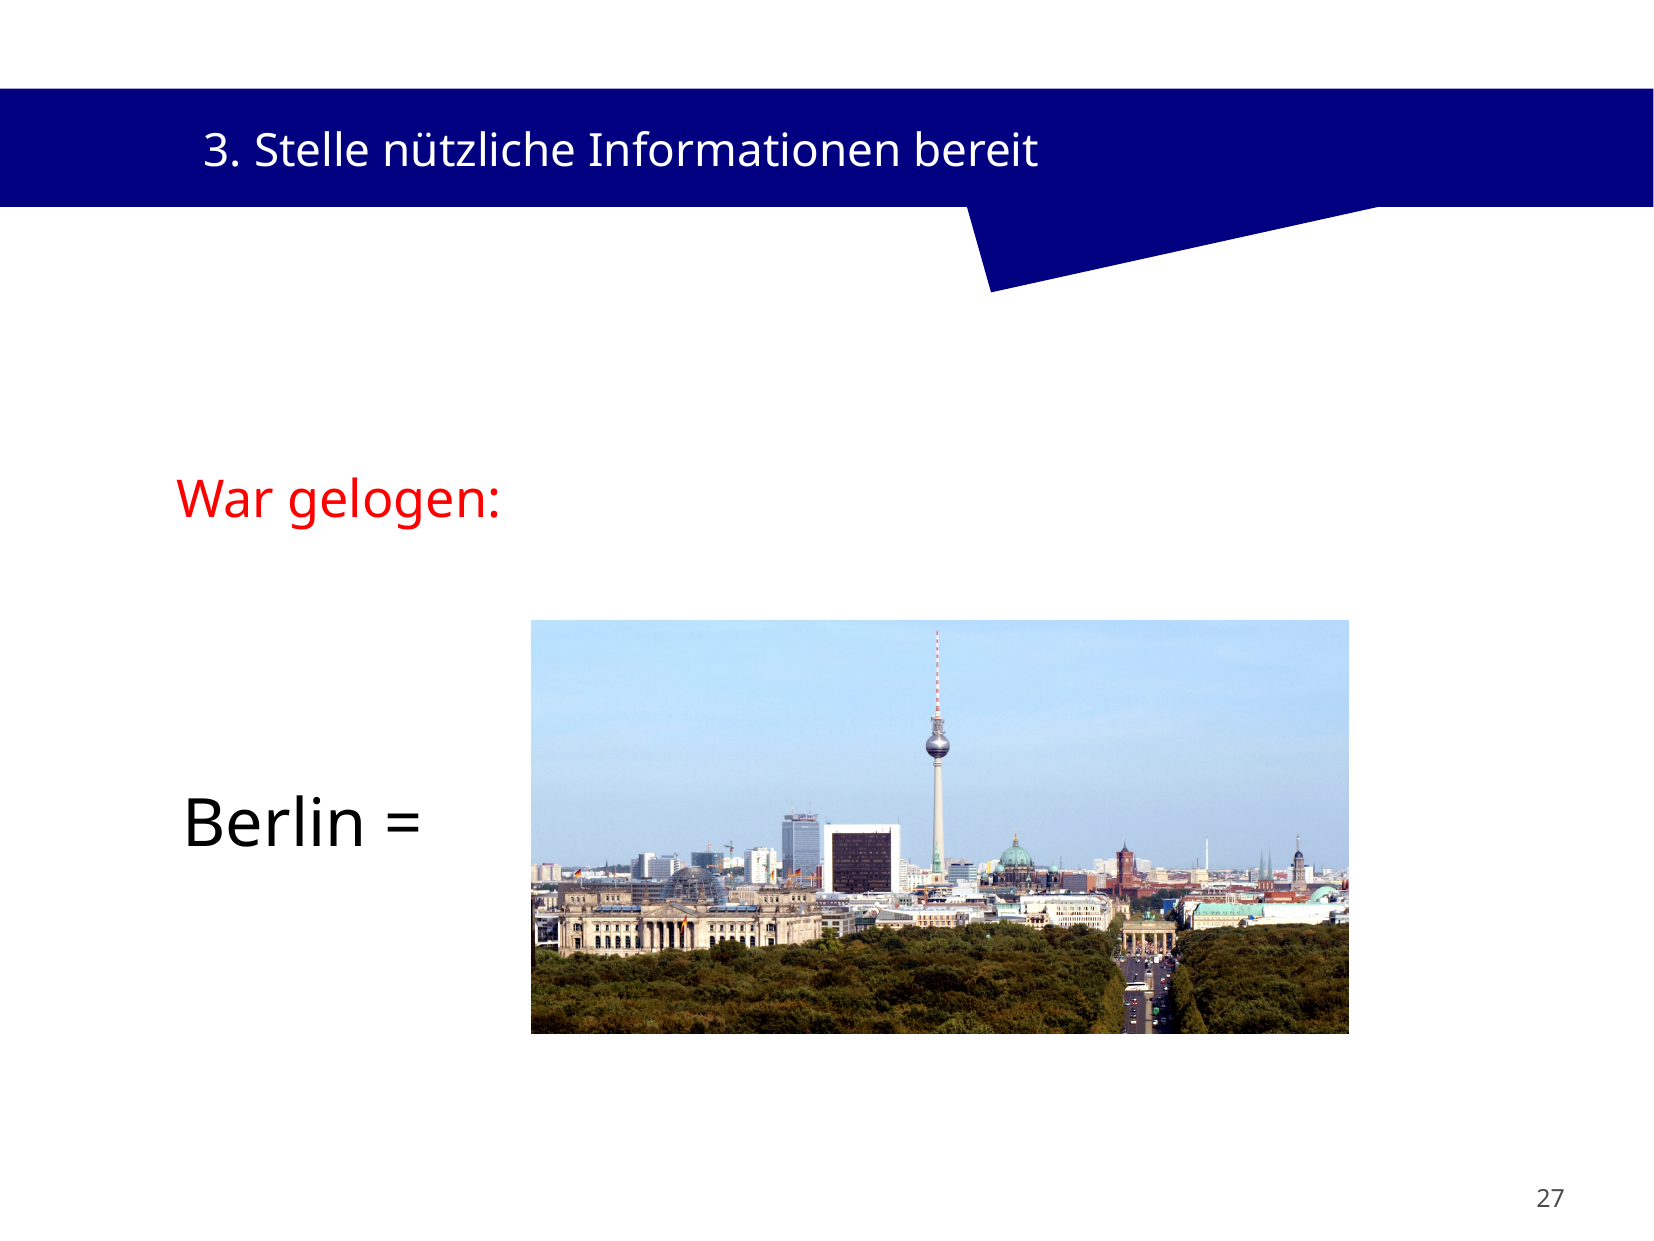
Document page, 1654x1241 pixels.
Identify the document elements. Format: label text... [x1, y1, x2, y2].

text_box [0, 88, 1654, 293]
text_box Berlin = [167, 767, 473, 880]
picture [531, 620, 1349, 1034]
text_box 3. Stelle nützliche Informationen bereit [189, 109, 1160, 189]
text_box War gelogen: [161, 454, 550, 543]
